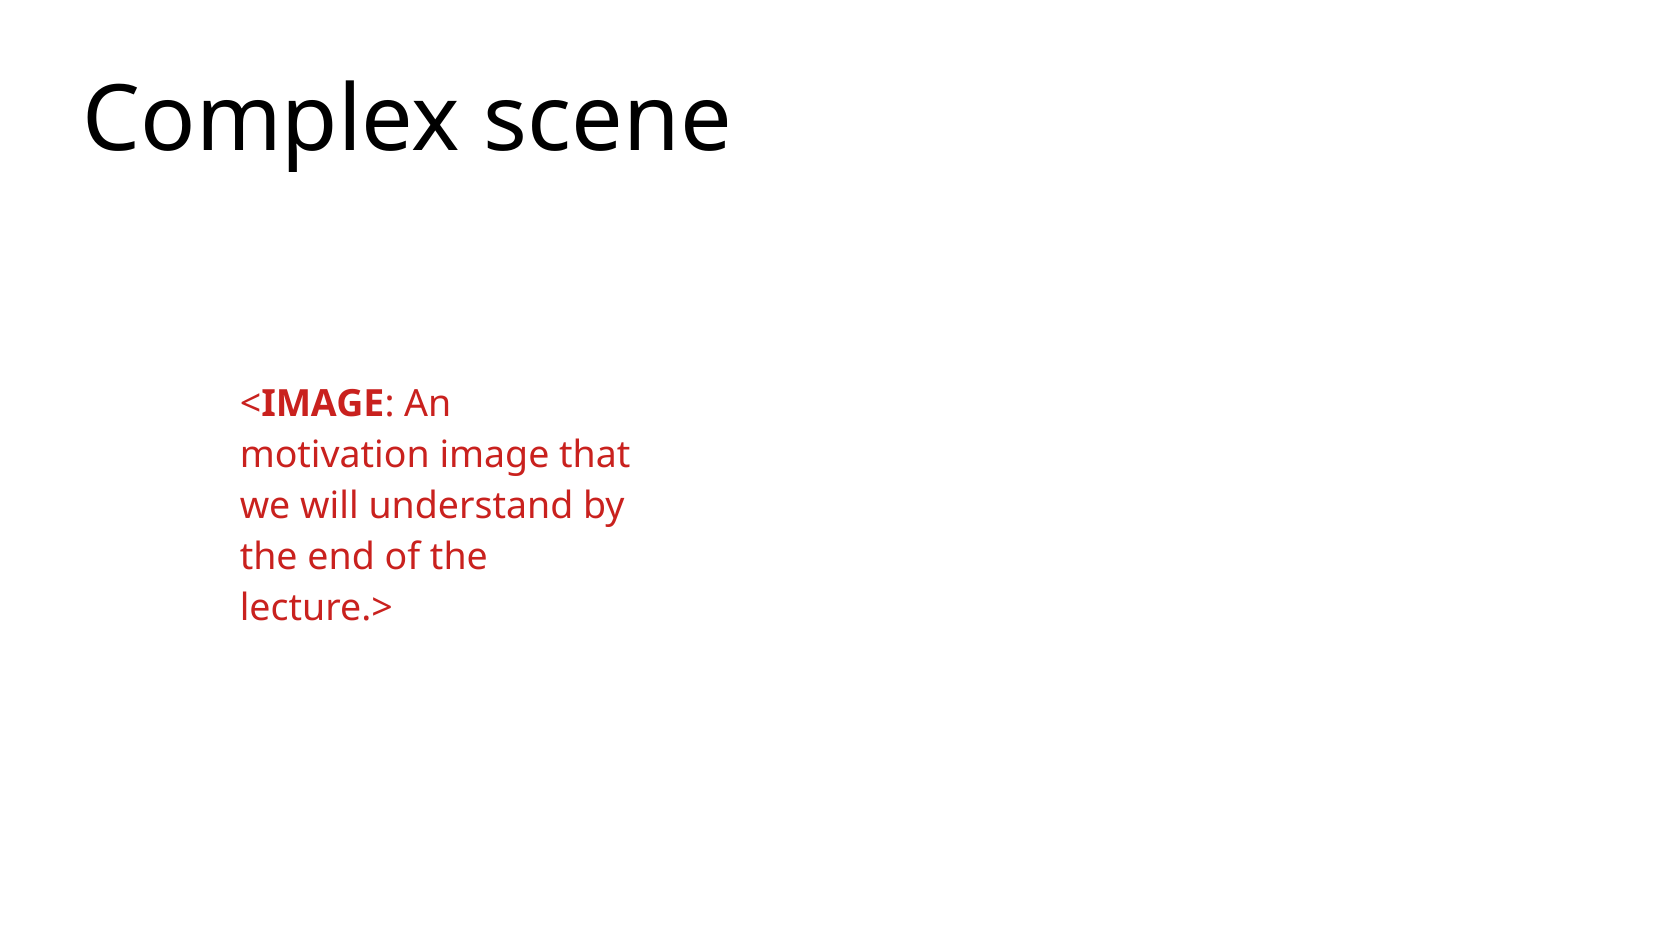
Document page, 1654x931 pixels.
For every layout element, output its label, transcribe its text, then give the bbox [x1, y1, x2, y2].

text_box <IMAGE: An motivation image that we will understand by the end of the lecture.> [225, 369, 661, 602]
title Complex scene [82, 37, 1571, 193]
